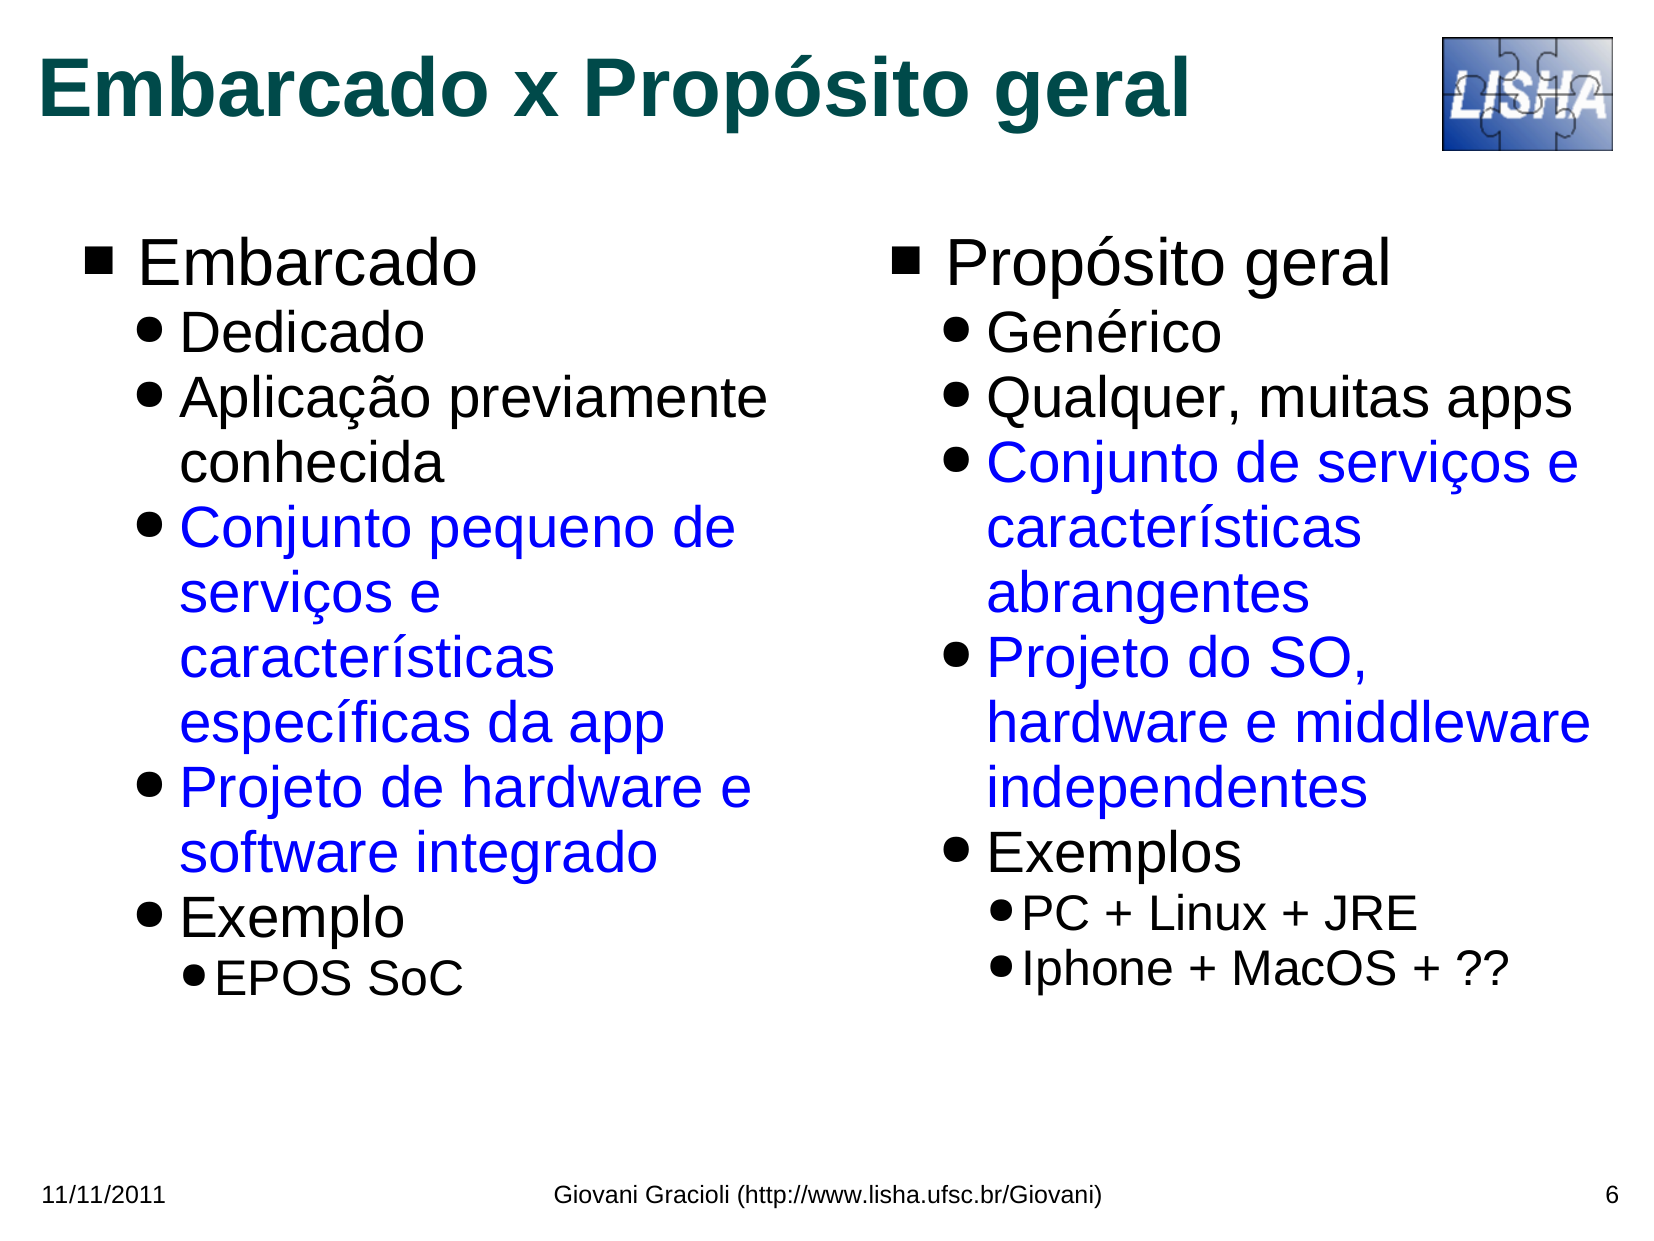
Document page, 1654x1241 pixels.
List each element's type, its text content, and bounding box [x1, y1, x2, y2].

list Embarcado Dedicado Aplicação previamente conhecida Conjunto pequeno de serviços e características específicas da app Projeto de hardware e software integrado Exemplo EPOS SoC [37, 225, 807, 1163]
list Propósito geral Genérico Qualquer, muitas apps Conjunto de serviços e características abrangentes Projeto do SO, hardware e middleware independentes Exemplos PC + Linux + JRE Iphone + MacOS + ?? [844, 225, 1614, 1163]
title Embarcado x Propósito geral [37, 37, 1426, 151]
picture [1442, 37, 1613, 151]
